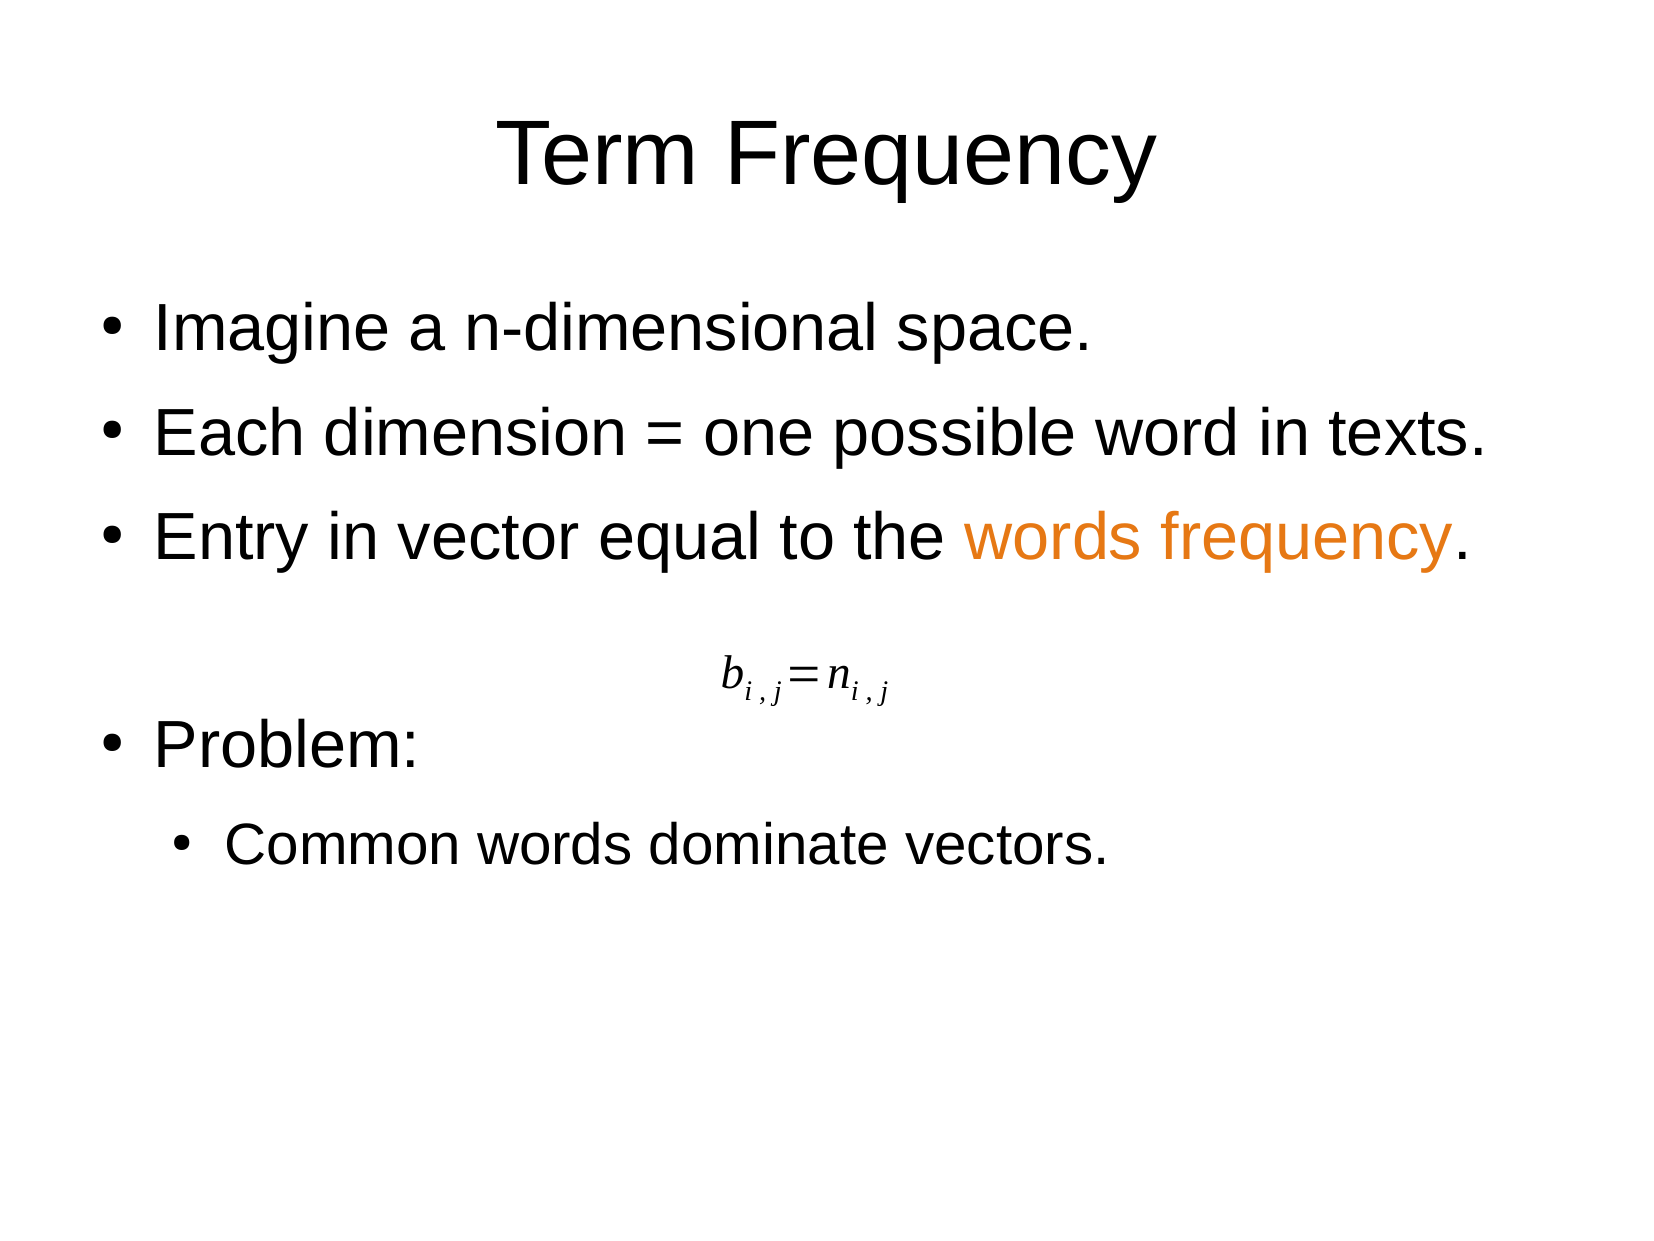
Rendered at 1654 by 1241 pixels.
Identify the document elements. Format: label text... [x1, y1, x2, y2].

title Term Frequency [82, 56, 1571, 250]
list Imagine a n-dimensional space. Each dimension = one possible word in texts. Entry in vector equal to the words frequency. Problem: Common words dominate vectors. [82, 290, 1571, 1094]
chart [708, 647, 900, 707]
